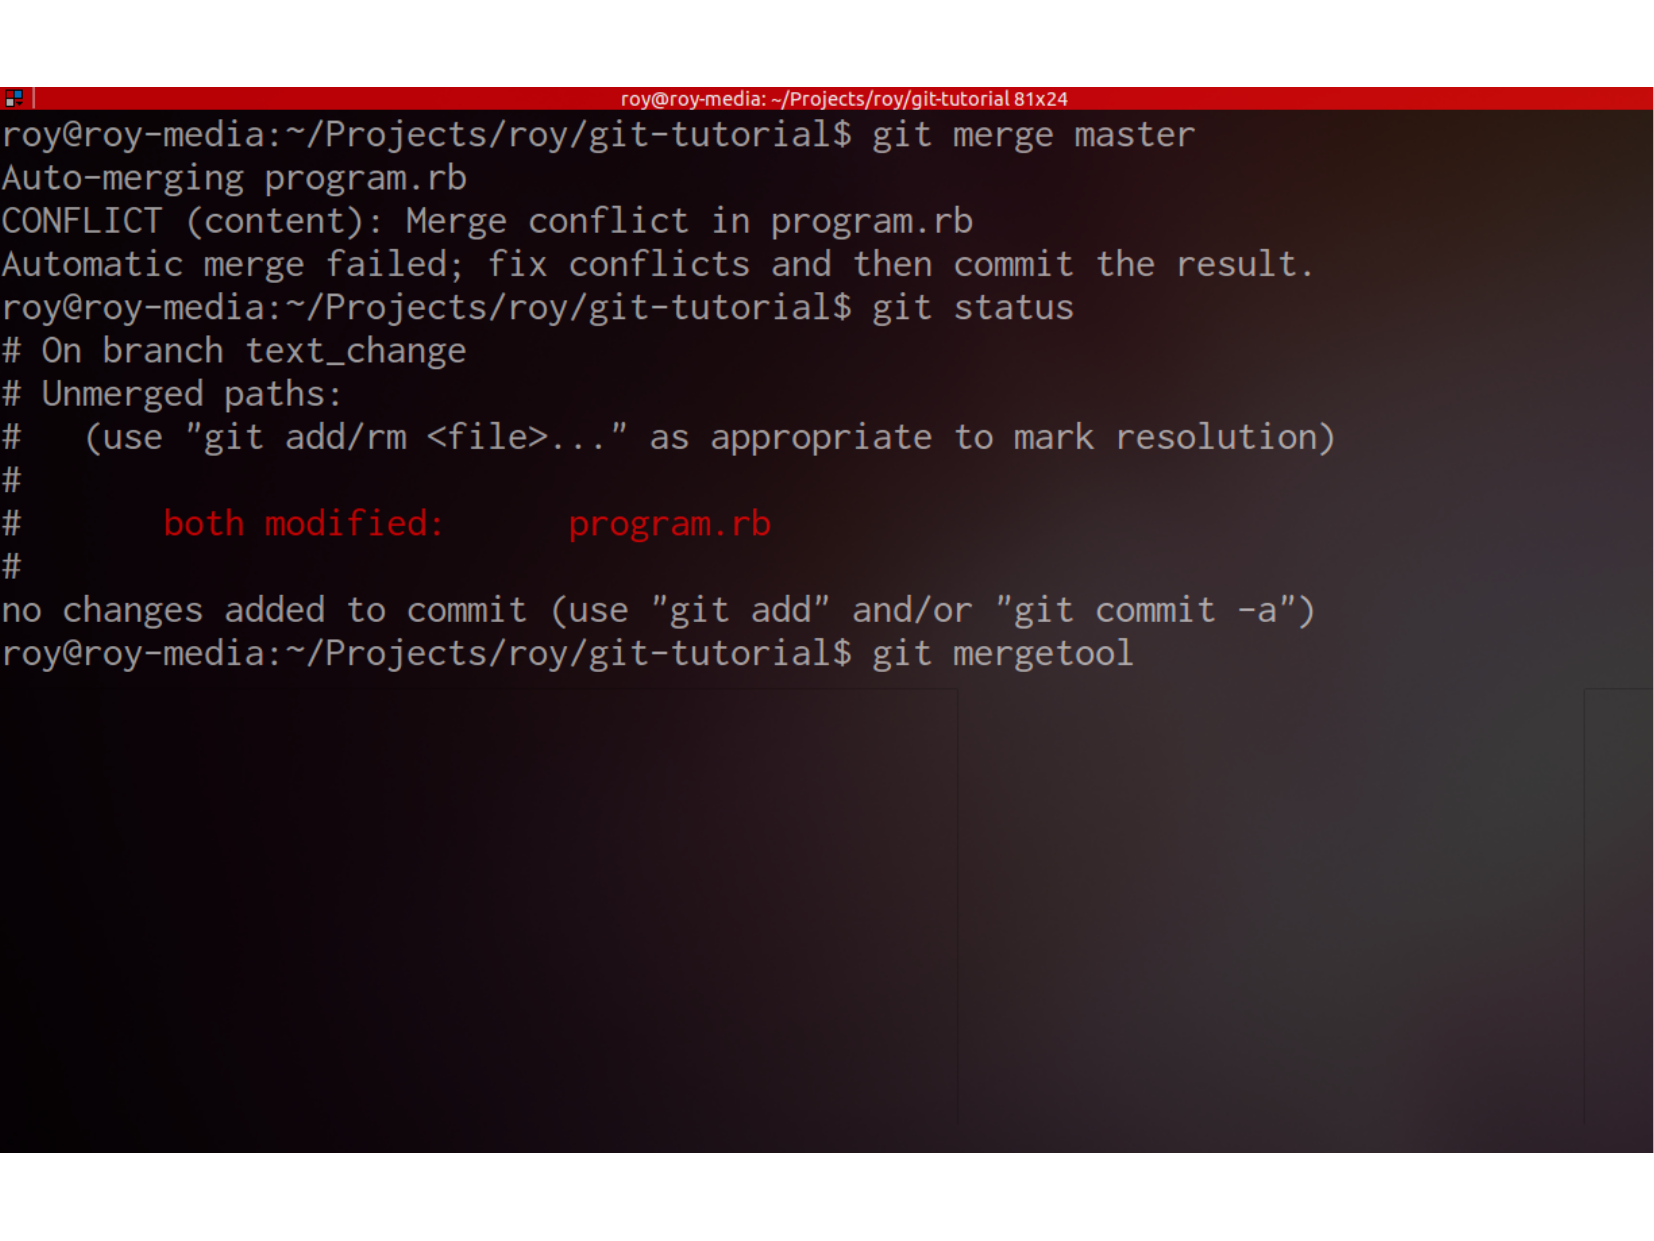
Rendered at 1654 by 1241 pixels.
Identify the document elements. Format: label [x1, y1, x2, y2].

picture [0, 87, 1654, 1153]
